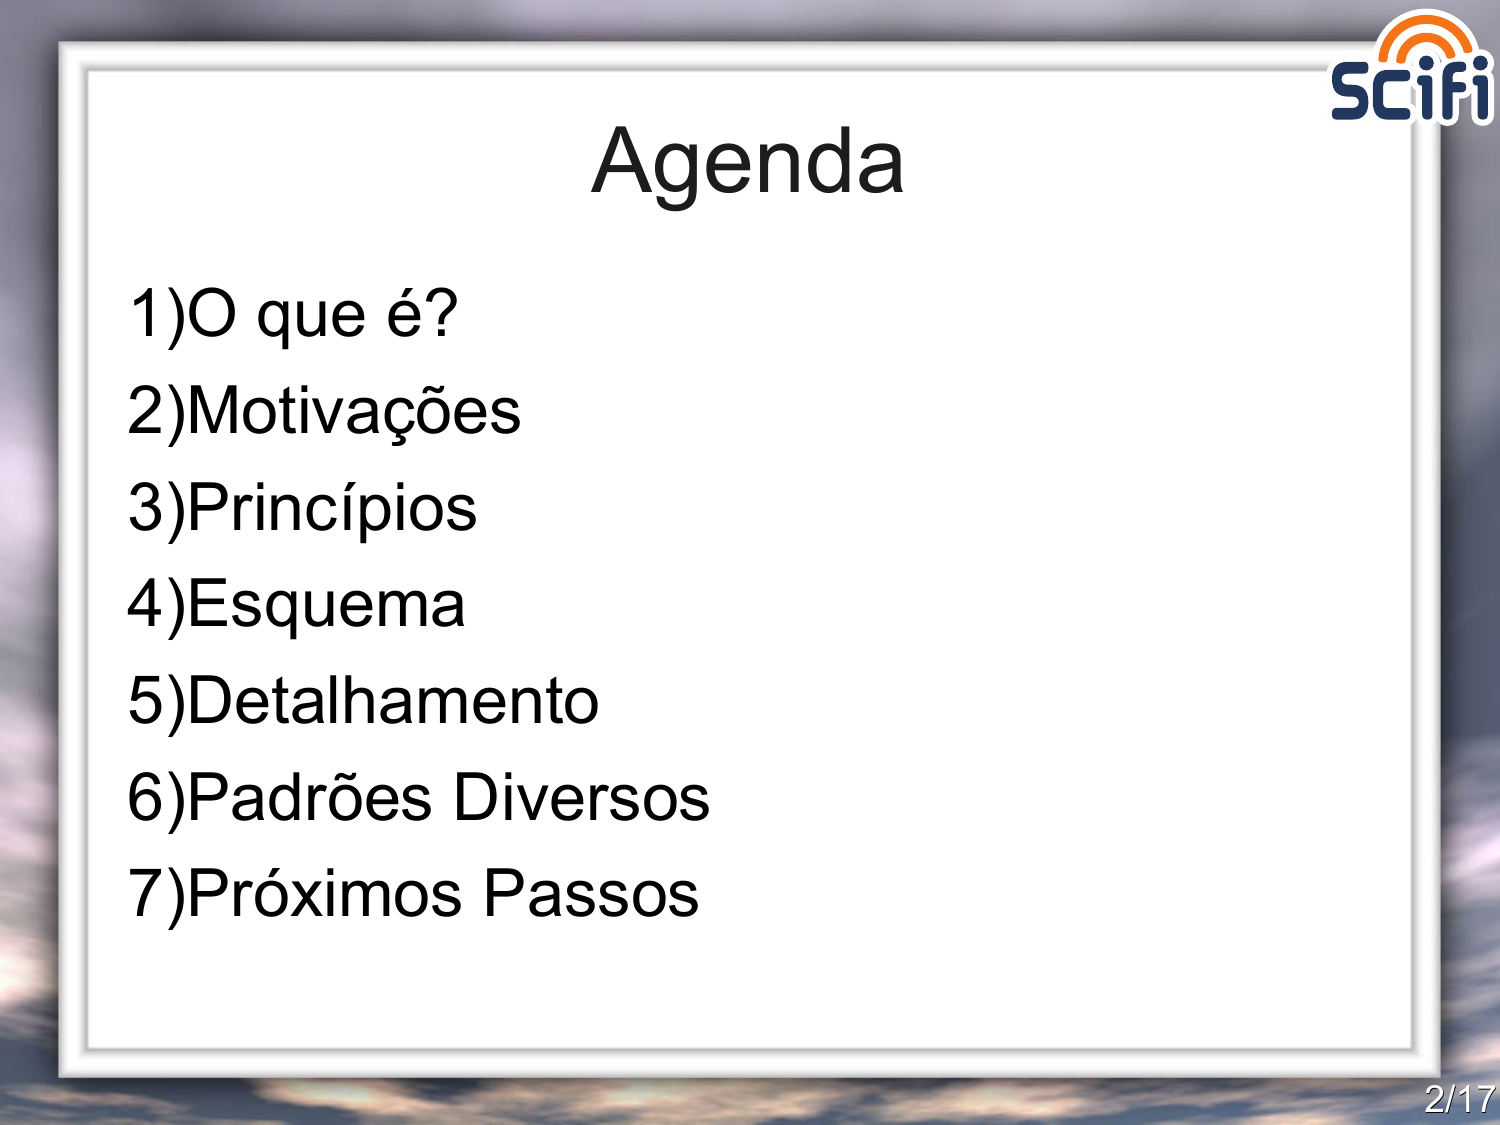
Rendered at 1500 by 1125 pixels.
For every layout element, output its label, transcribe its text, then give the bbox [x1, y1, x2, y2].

picture [0, 0, 1500, 1125]
list O que é? Motivações Princípios Esquema Detalhamento Padrões Diversos Próximos Passos [112, 262, 1401, 1005]
title Agenda [75, 62, 1426, 250]
